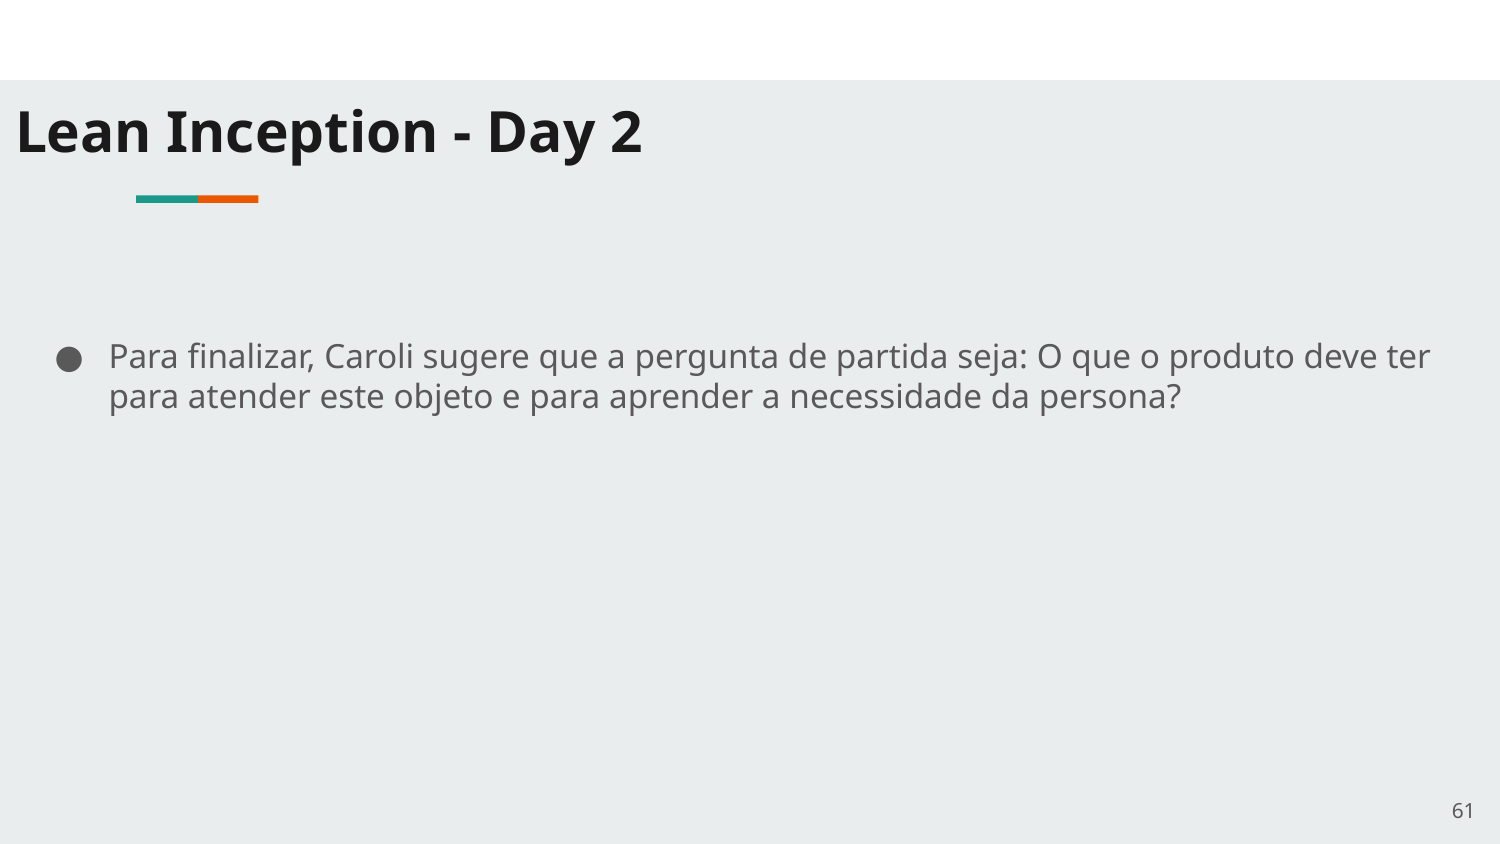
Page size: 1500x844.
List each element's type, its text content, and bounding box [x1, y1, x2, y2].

slide_number <number> [1400, 779, 1491, 844]
subtitle Para finalizar, Caroli sugere que a pergunta de partida seja: O que o produto deve ter para atender este objeto e para aprender a necessidade da persona? [18, 235, 1466, 787]
title Lean Inception - Day 2 [0, 80, 1101, 181]
